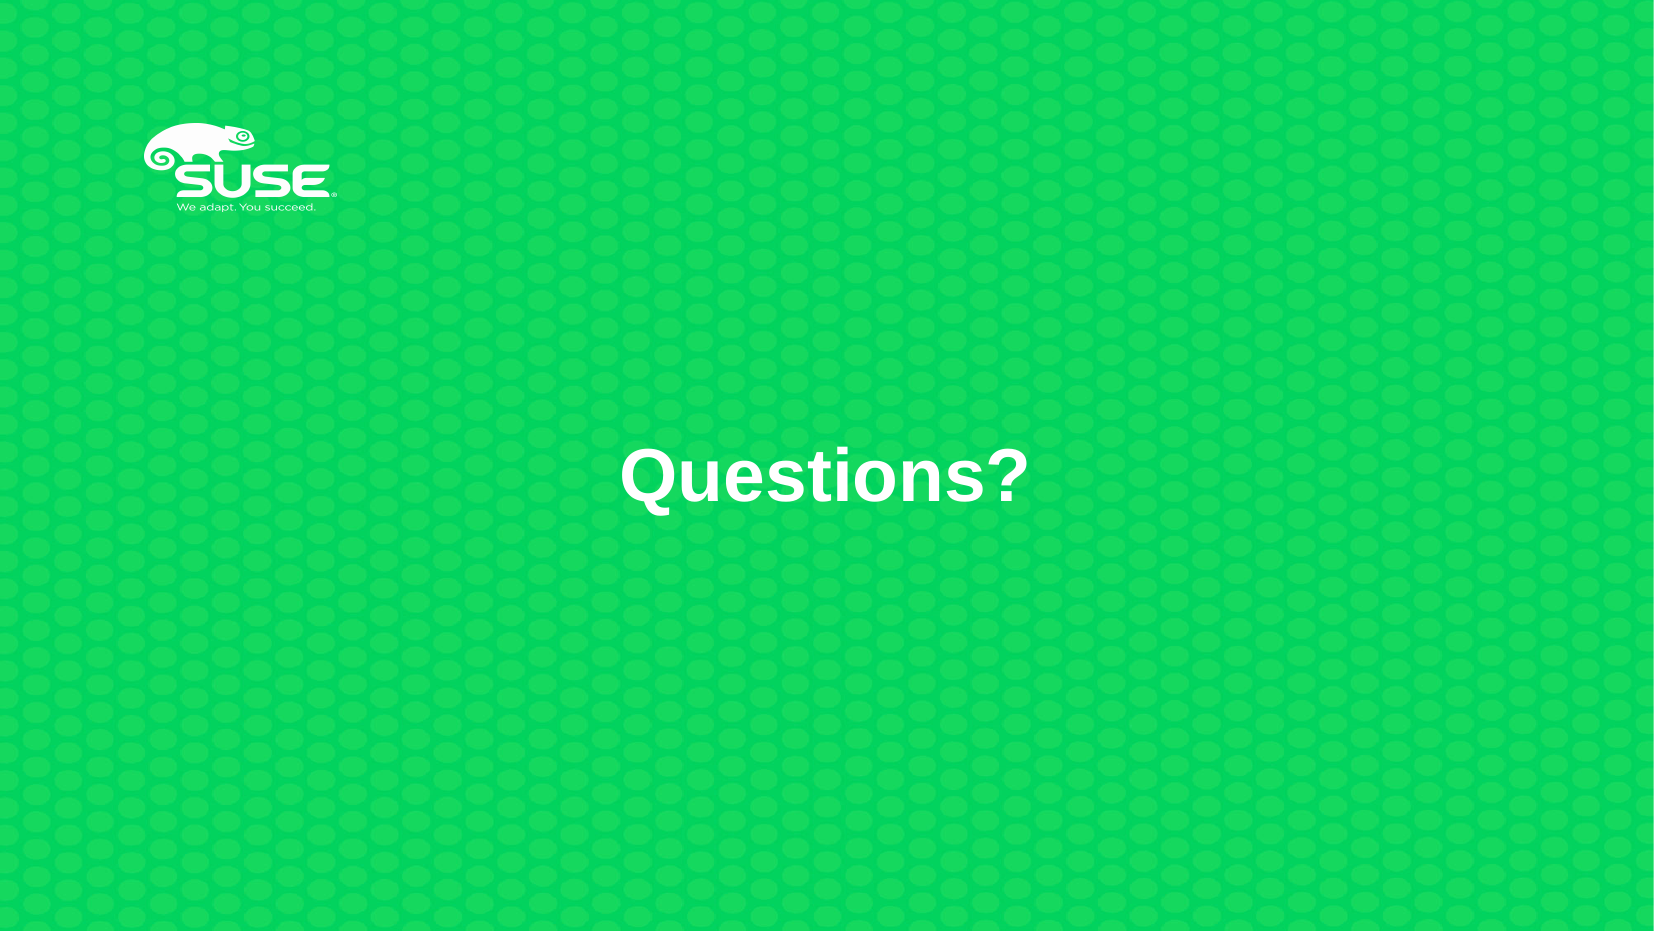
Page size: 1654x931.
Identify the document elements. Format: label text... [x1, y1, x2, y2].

title Questions? [121, 222, 1531, 518]
picture [0, 0, 1654, 931]
